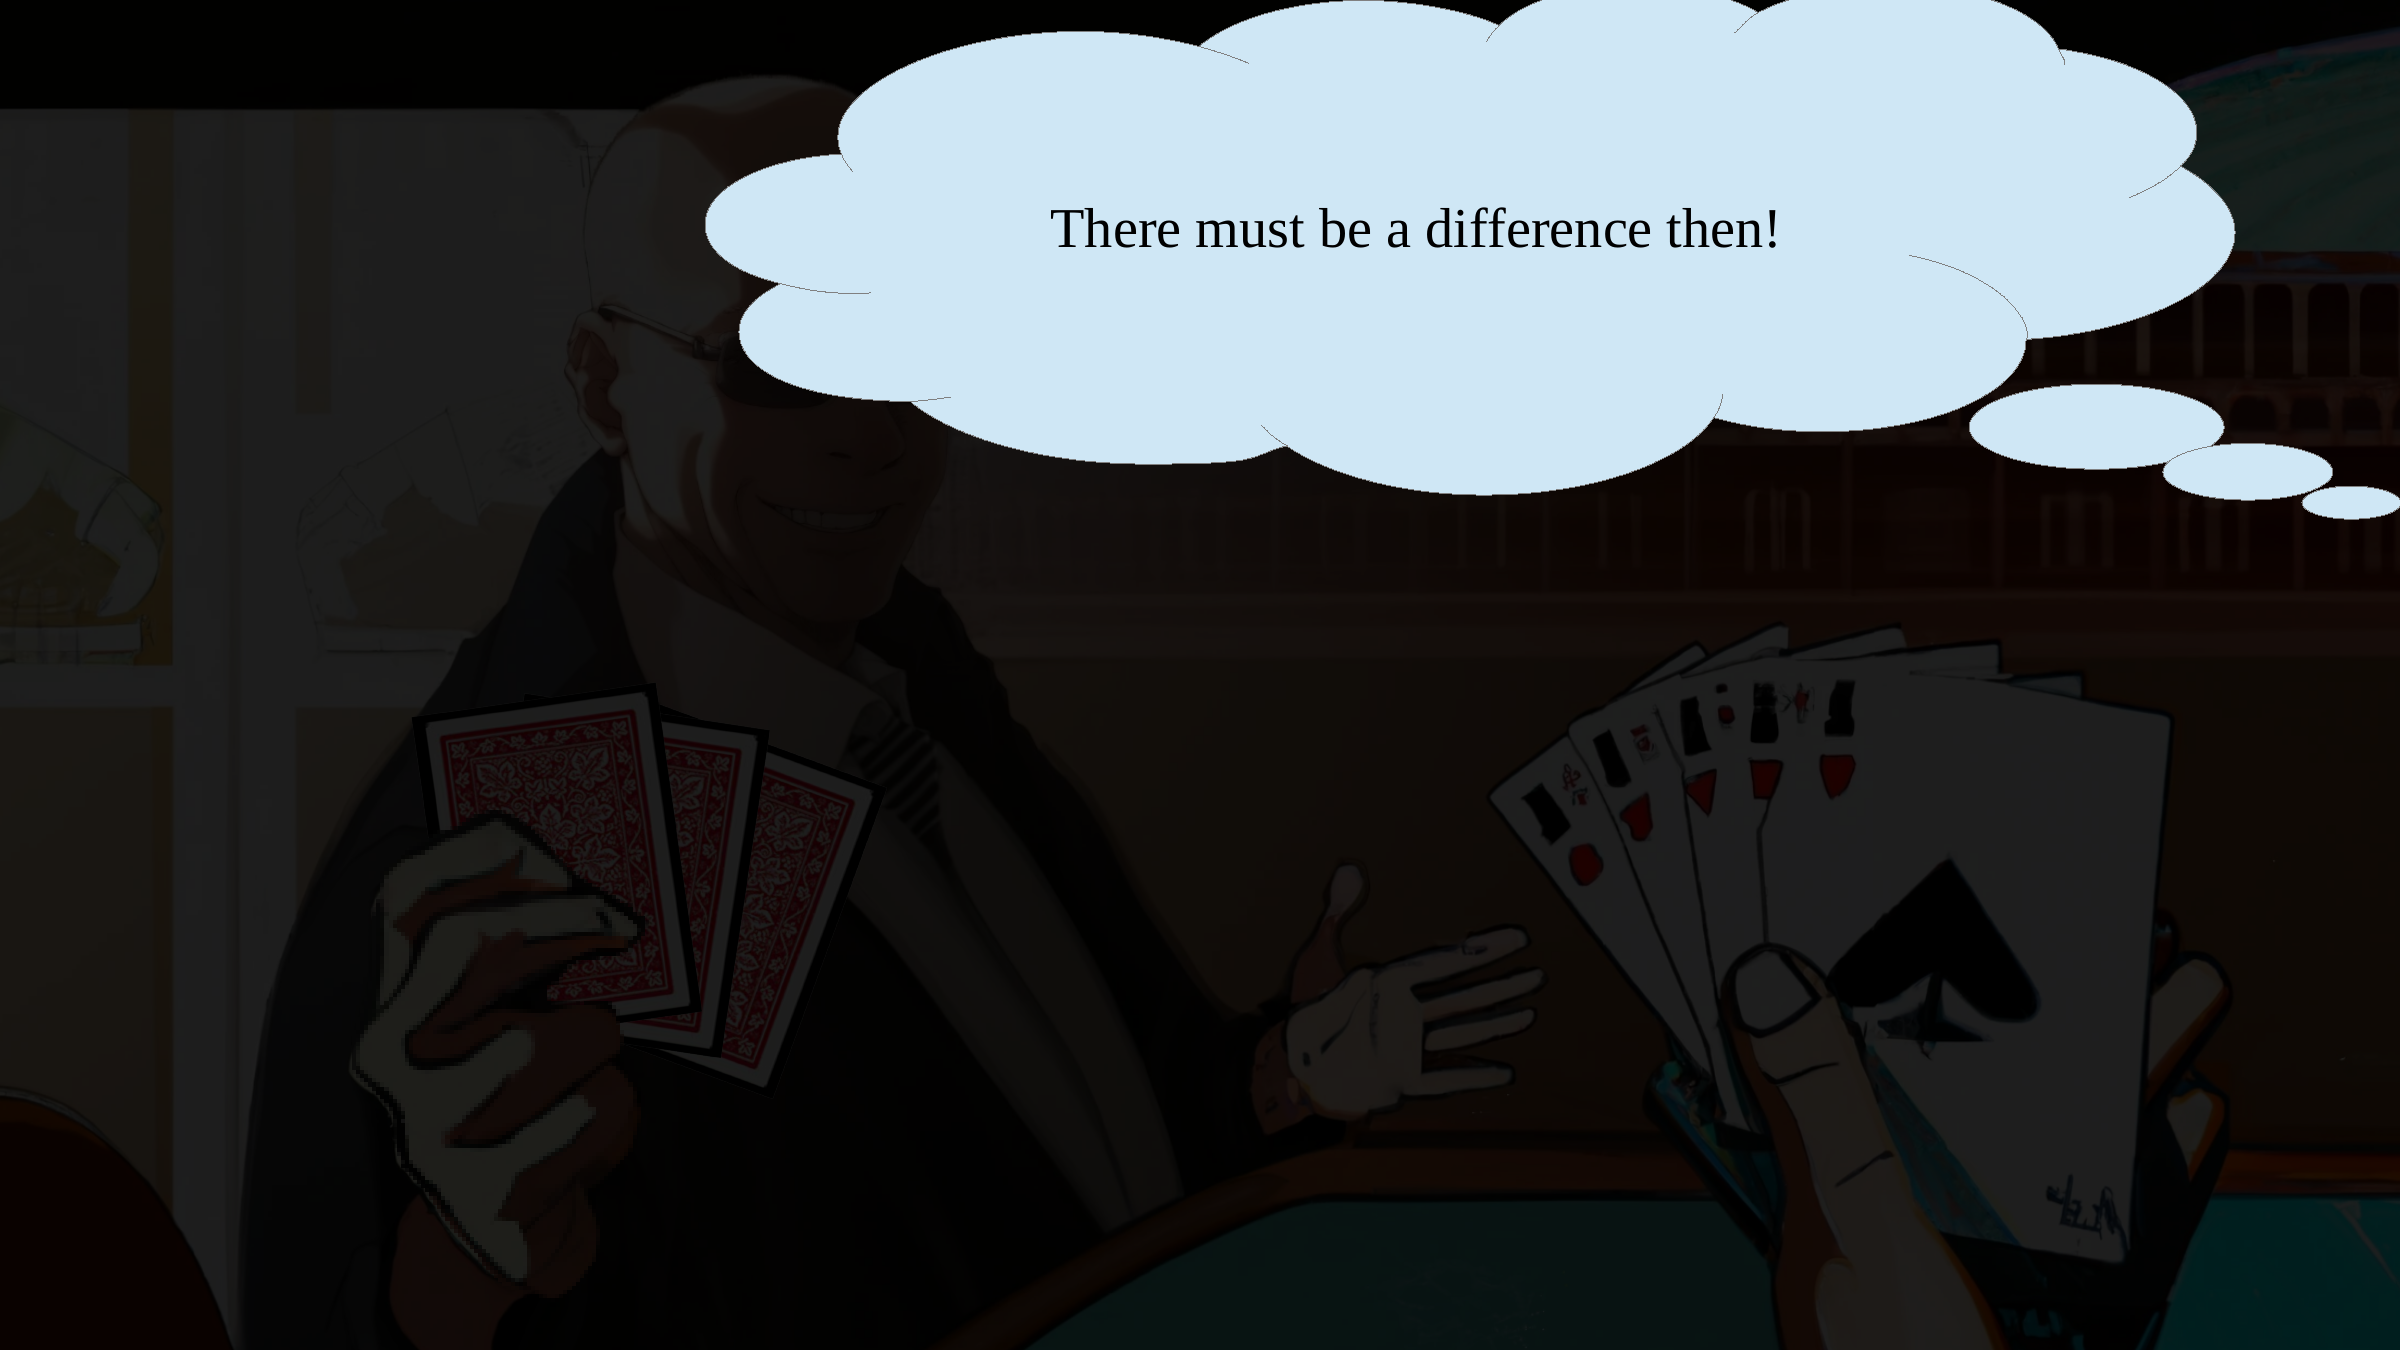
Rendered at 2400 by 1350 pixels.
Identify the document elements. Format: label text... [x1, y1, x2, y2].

text_box [1385, 0, 1539, 24]
text_box There must be a difference then! [1969, 384, 2400, 520]
text_box There must be a difference then! [705, 0, 2236, 496]
text_box [0, 0, 2400, 1350]
text_box [1734, 0, 1785, 11]
